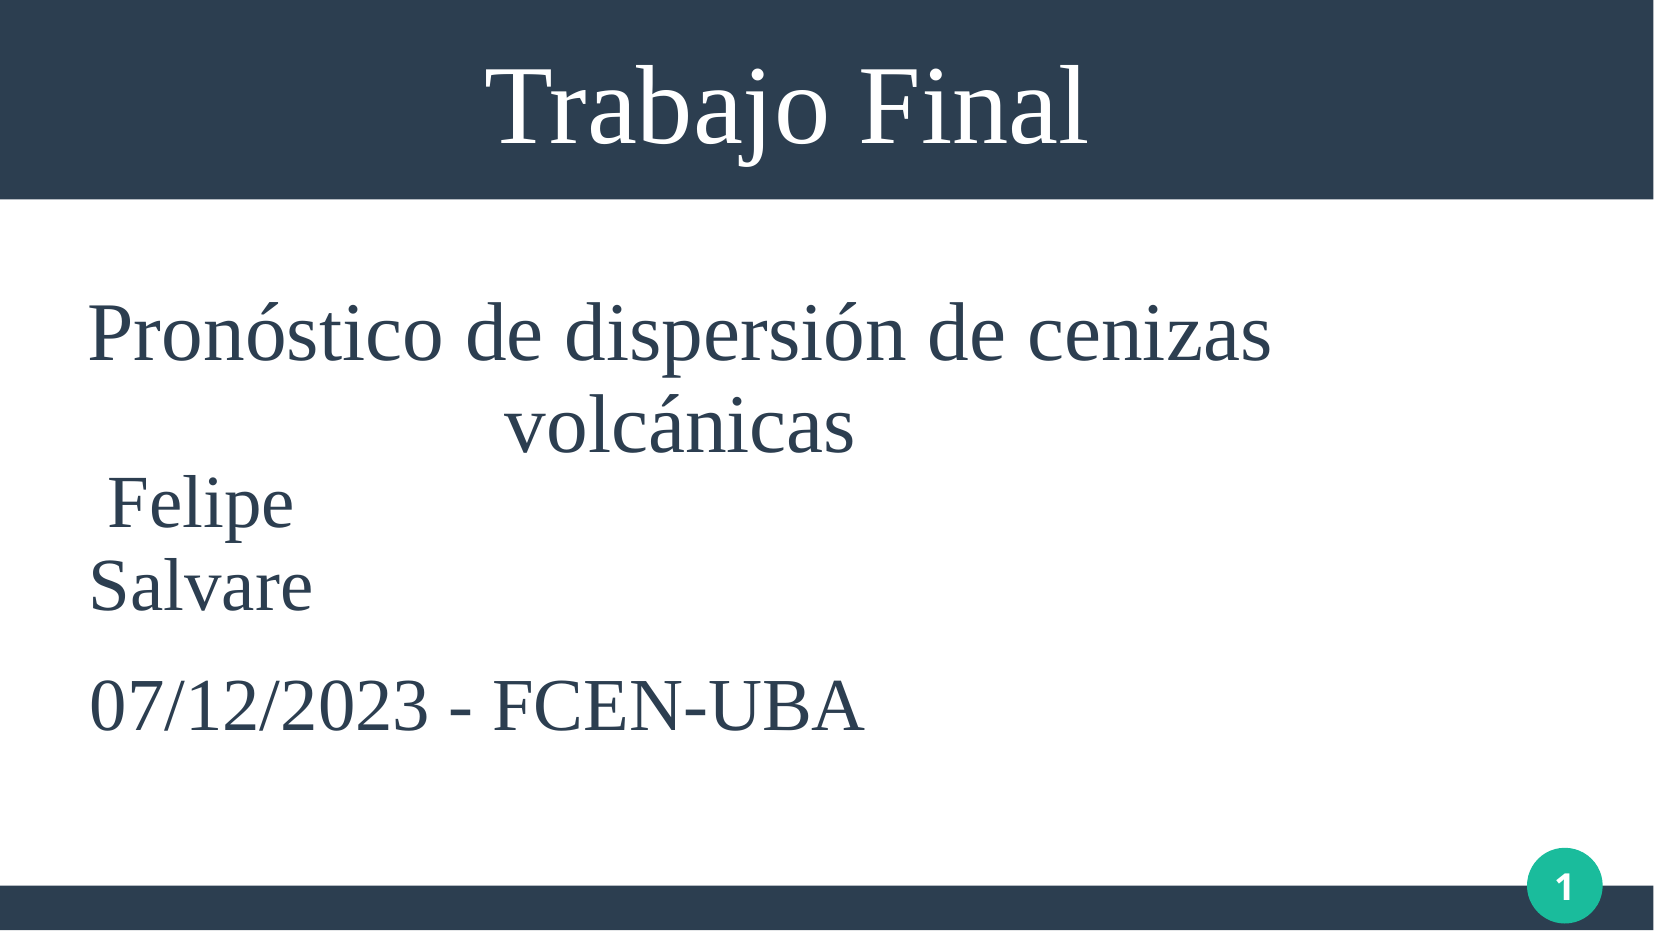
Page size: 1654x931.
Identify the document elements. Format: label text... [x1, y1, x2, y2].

text_box 07/12/2023 - FCEN-UBA [74, 621, 1050, 789]
text_box Pronóstico de dispersión de cenizas volcánicas [37, 270, 1654, 487]
text_box Trabajo Final [337, 0, 1238, 248]
text_box Felipe Salvare [74, 445, 525, 621]
